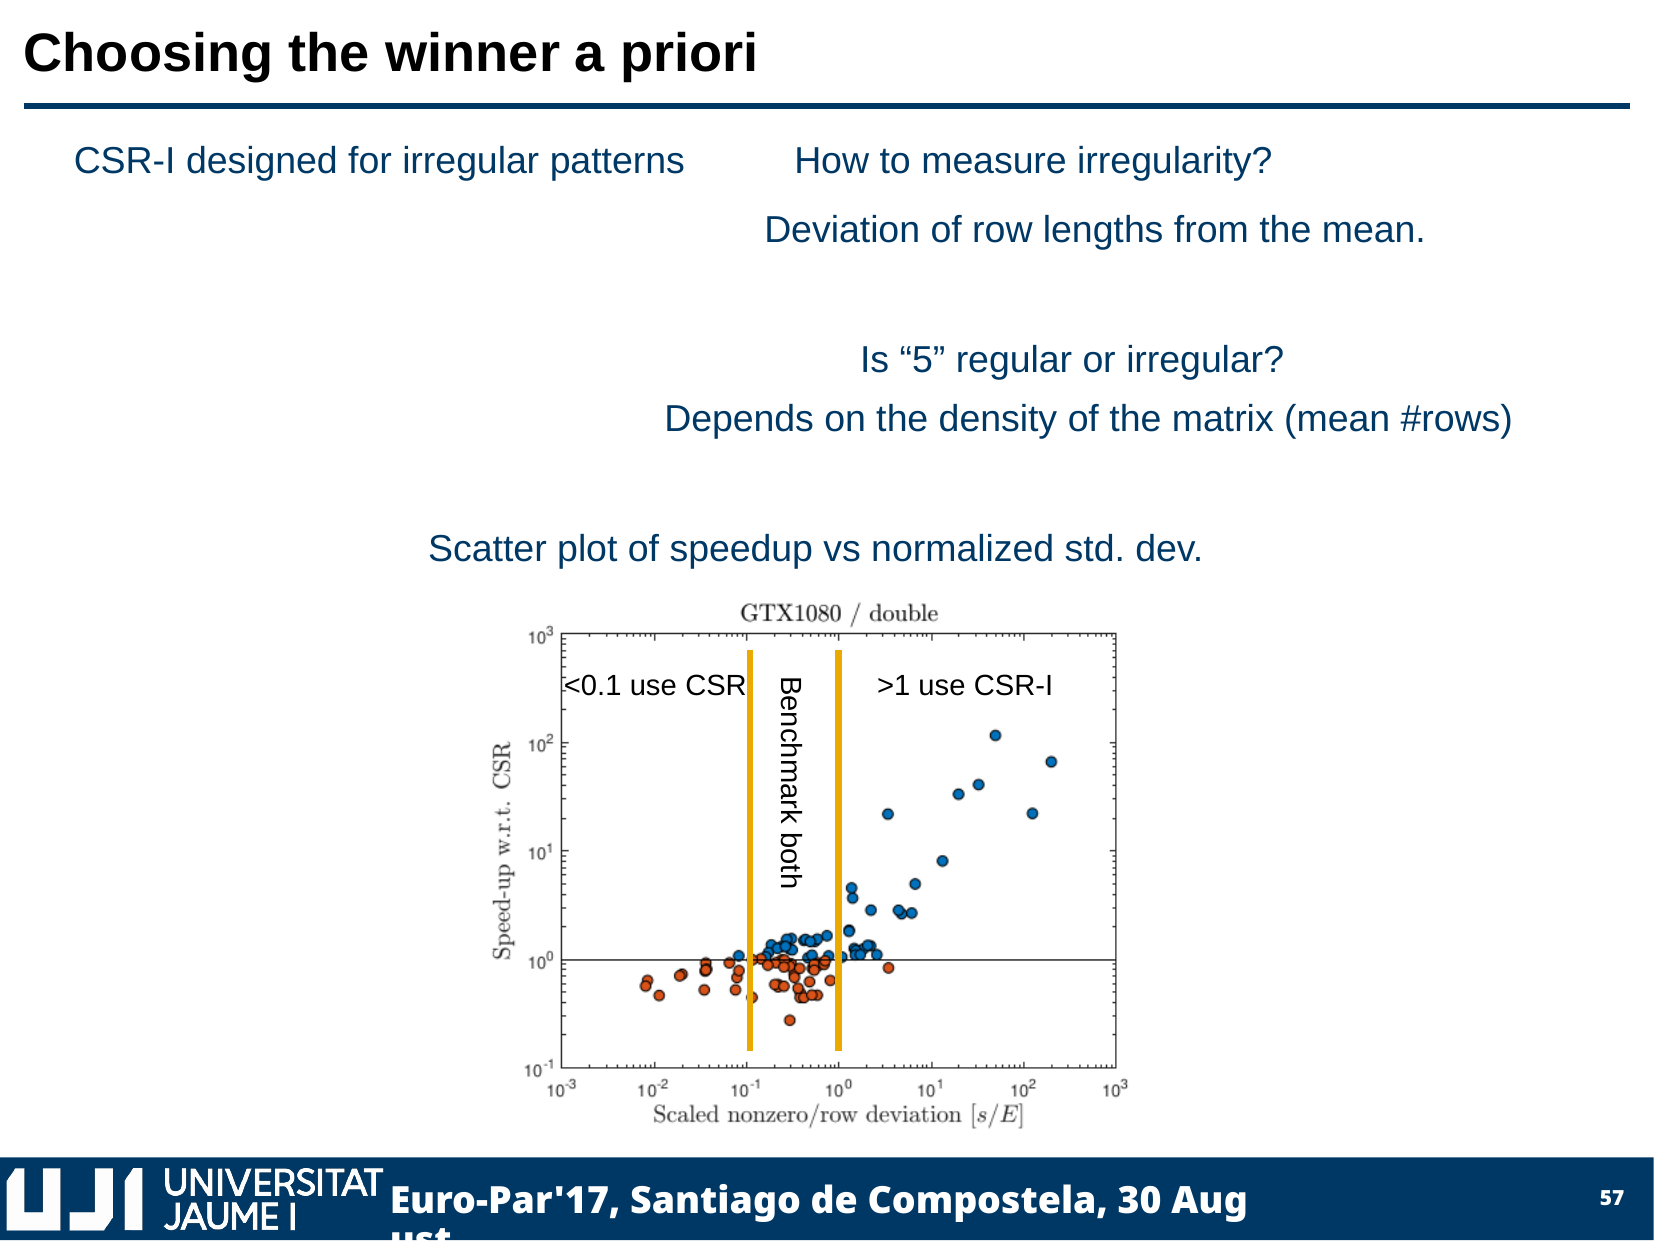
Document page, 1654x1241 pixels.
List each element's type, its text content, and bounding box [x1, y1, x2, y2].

picture [472, 585, 1146, 1146]
title Choosing the winner a priori [23, 0, 1630, 107]
text_box Scatter plot of speedup vs normalized std. dev. [413, 519, 1244, 577]
text_box Deviation of row lengths from the mean. [749, 200, 1441, 258]
text_box Is “5” regular or irregular? [845, 330, 1300, 388]
text_box Benchmark both [767, 661, 815, 910]
picture [0, 1158, 390, 1241]
text_box CSR-I designed for irregular patterns [59, 132, 701, 190]
text_box Depends on the density of the matrix (mean #rows) [649, 389, 1529, 447]
text_box <0.1 use CSR [549, 661, 762, 710]
text_box >1 use CSR-I [862, 661, 1069, 710]
text_box How to measure irregularity? [779, 132, 1288, 190]
